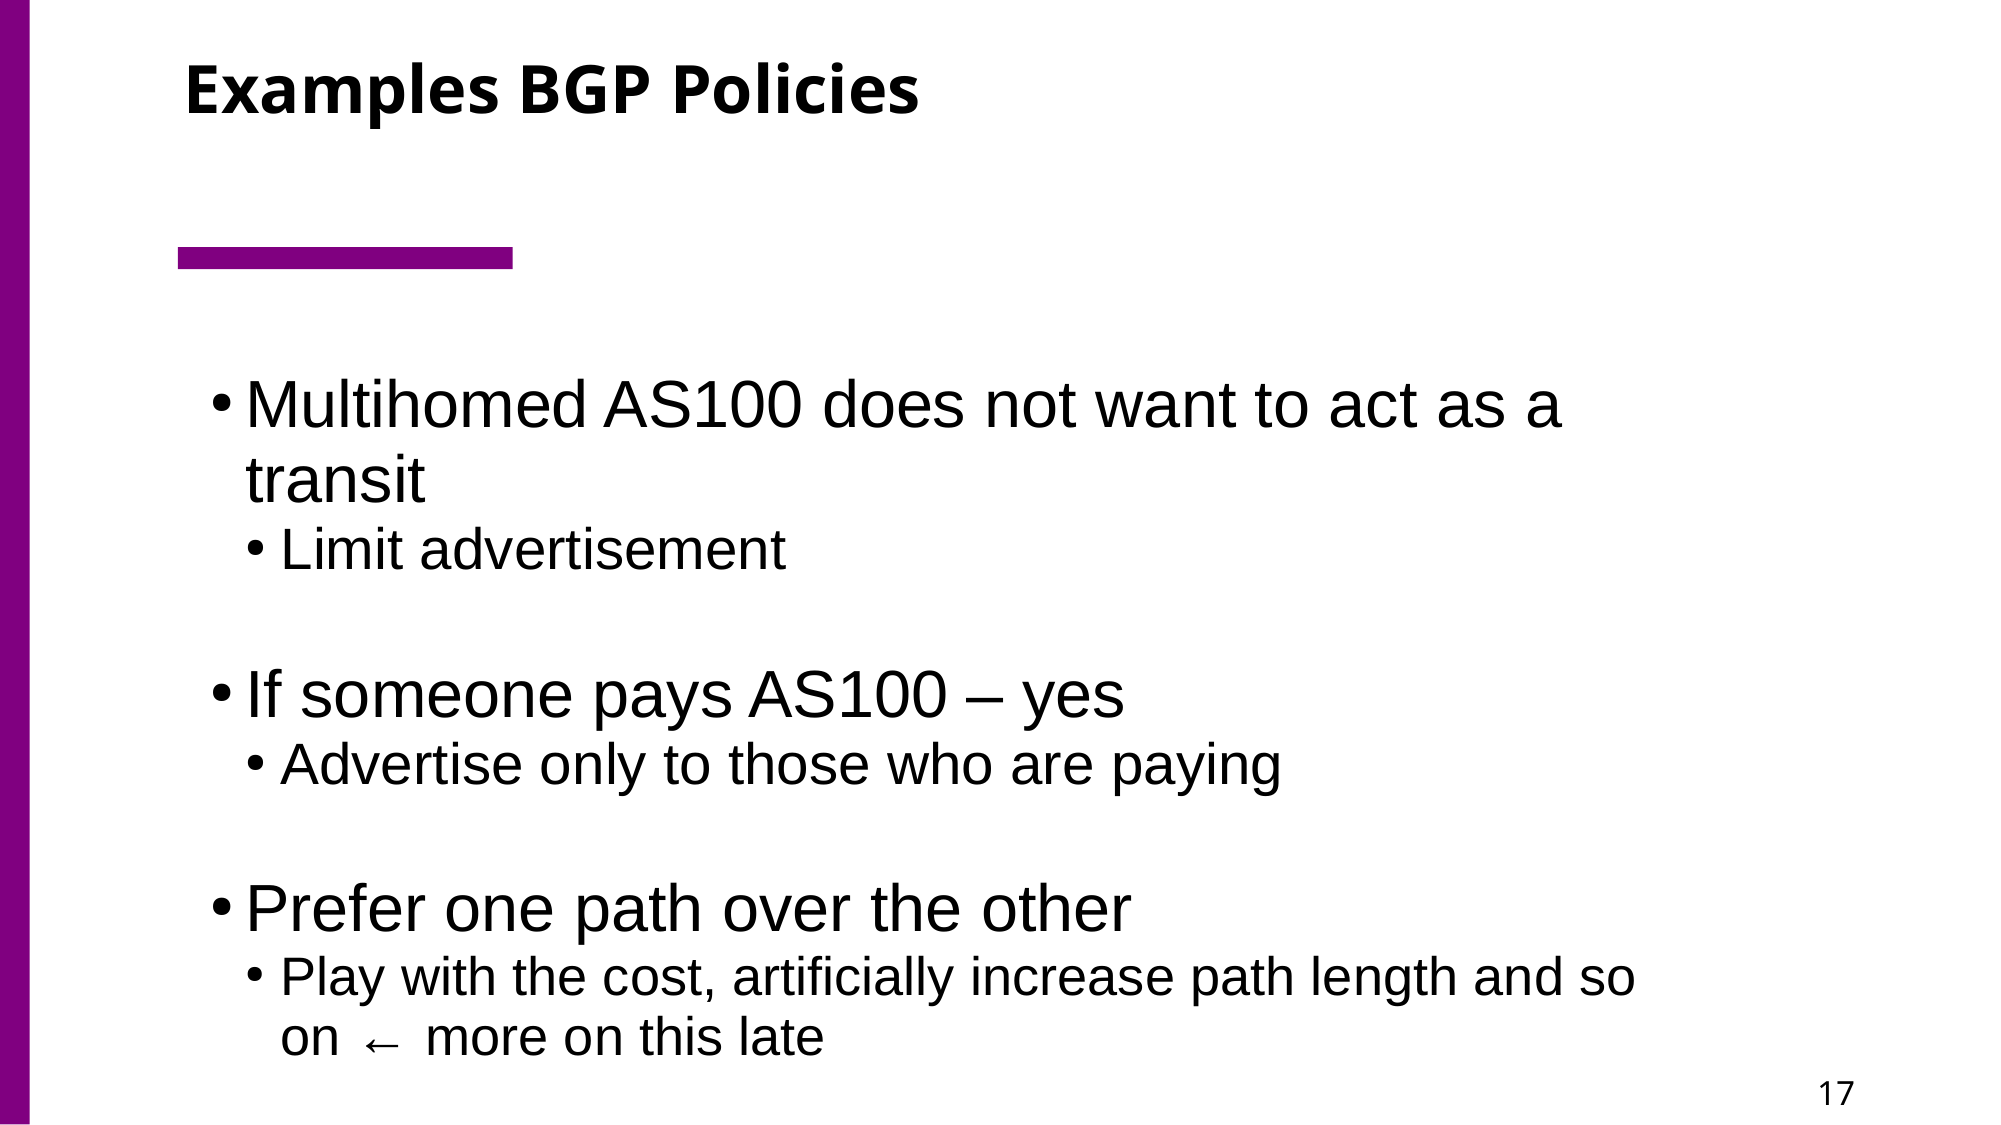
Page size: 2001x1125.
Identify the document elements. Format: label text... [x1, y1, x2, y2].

title Examples BGP Policies [133, 0, 1946, 135]
text_box Multihomed AS100 does not want to act as a transit Limit advertisement If someone pays AS100 – yes Advertise only to those who are paying Prefer one path over the other Play with the cost, artificially increase path length and so on ← more on this late [195, 360, 1711, 1075]
